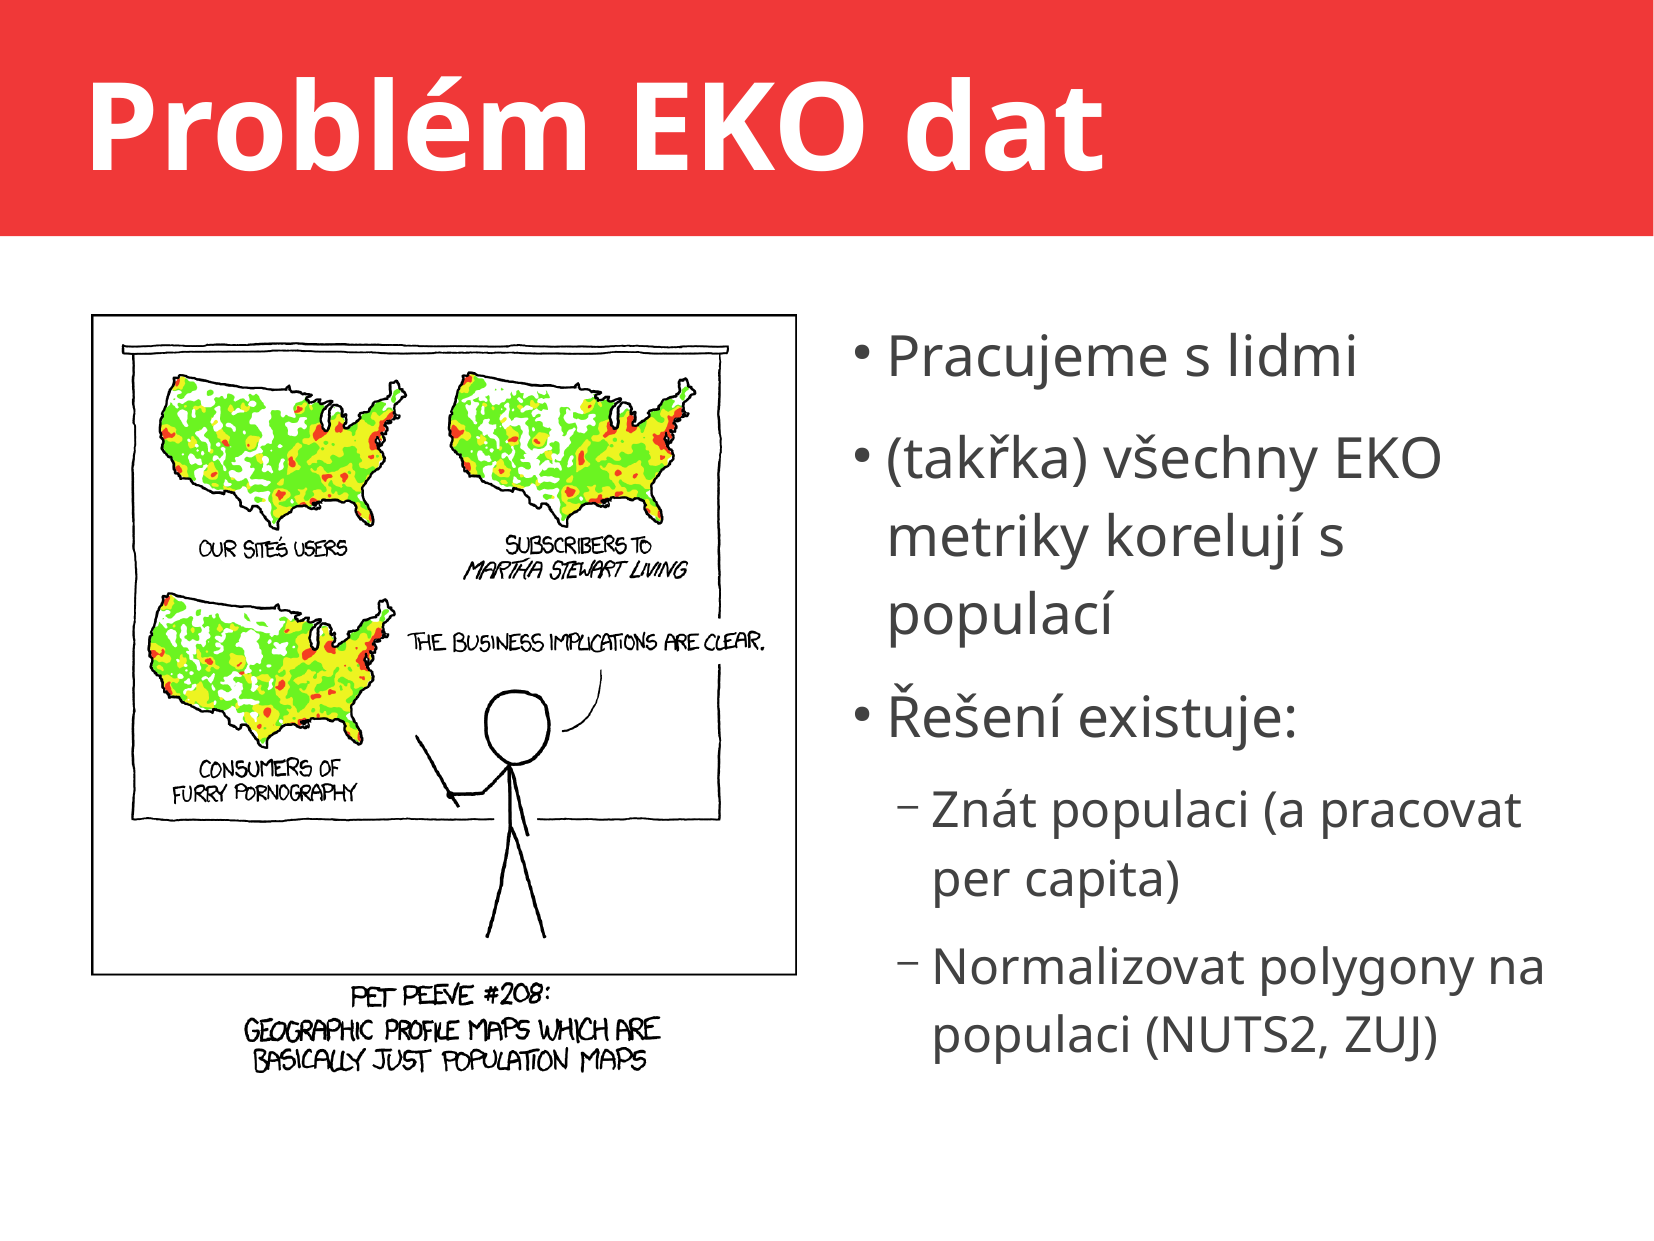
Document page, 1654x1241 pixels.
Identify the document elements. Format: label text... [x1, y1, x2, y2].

list Pracujeme s lidmi (takřka) všechny EKO metriky korelují s populací Řešení existuje: Znát populaci (a pracovat per capita) Normalizovat polygony na populaci (NUTS2, ZUJ) [840, 314, 1564, 1080]
title Problém EKO dat [82, 19, 1571, 227]
picture [91, 314, 797, 1080]
